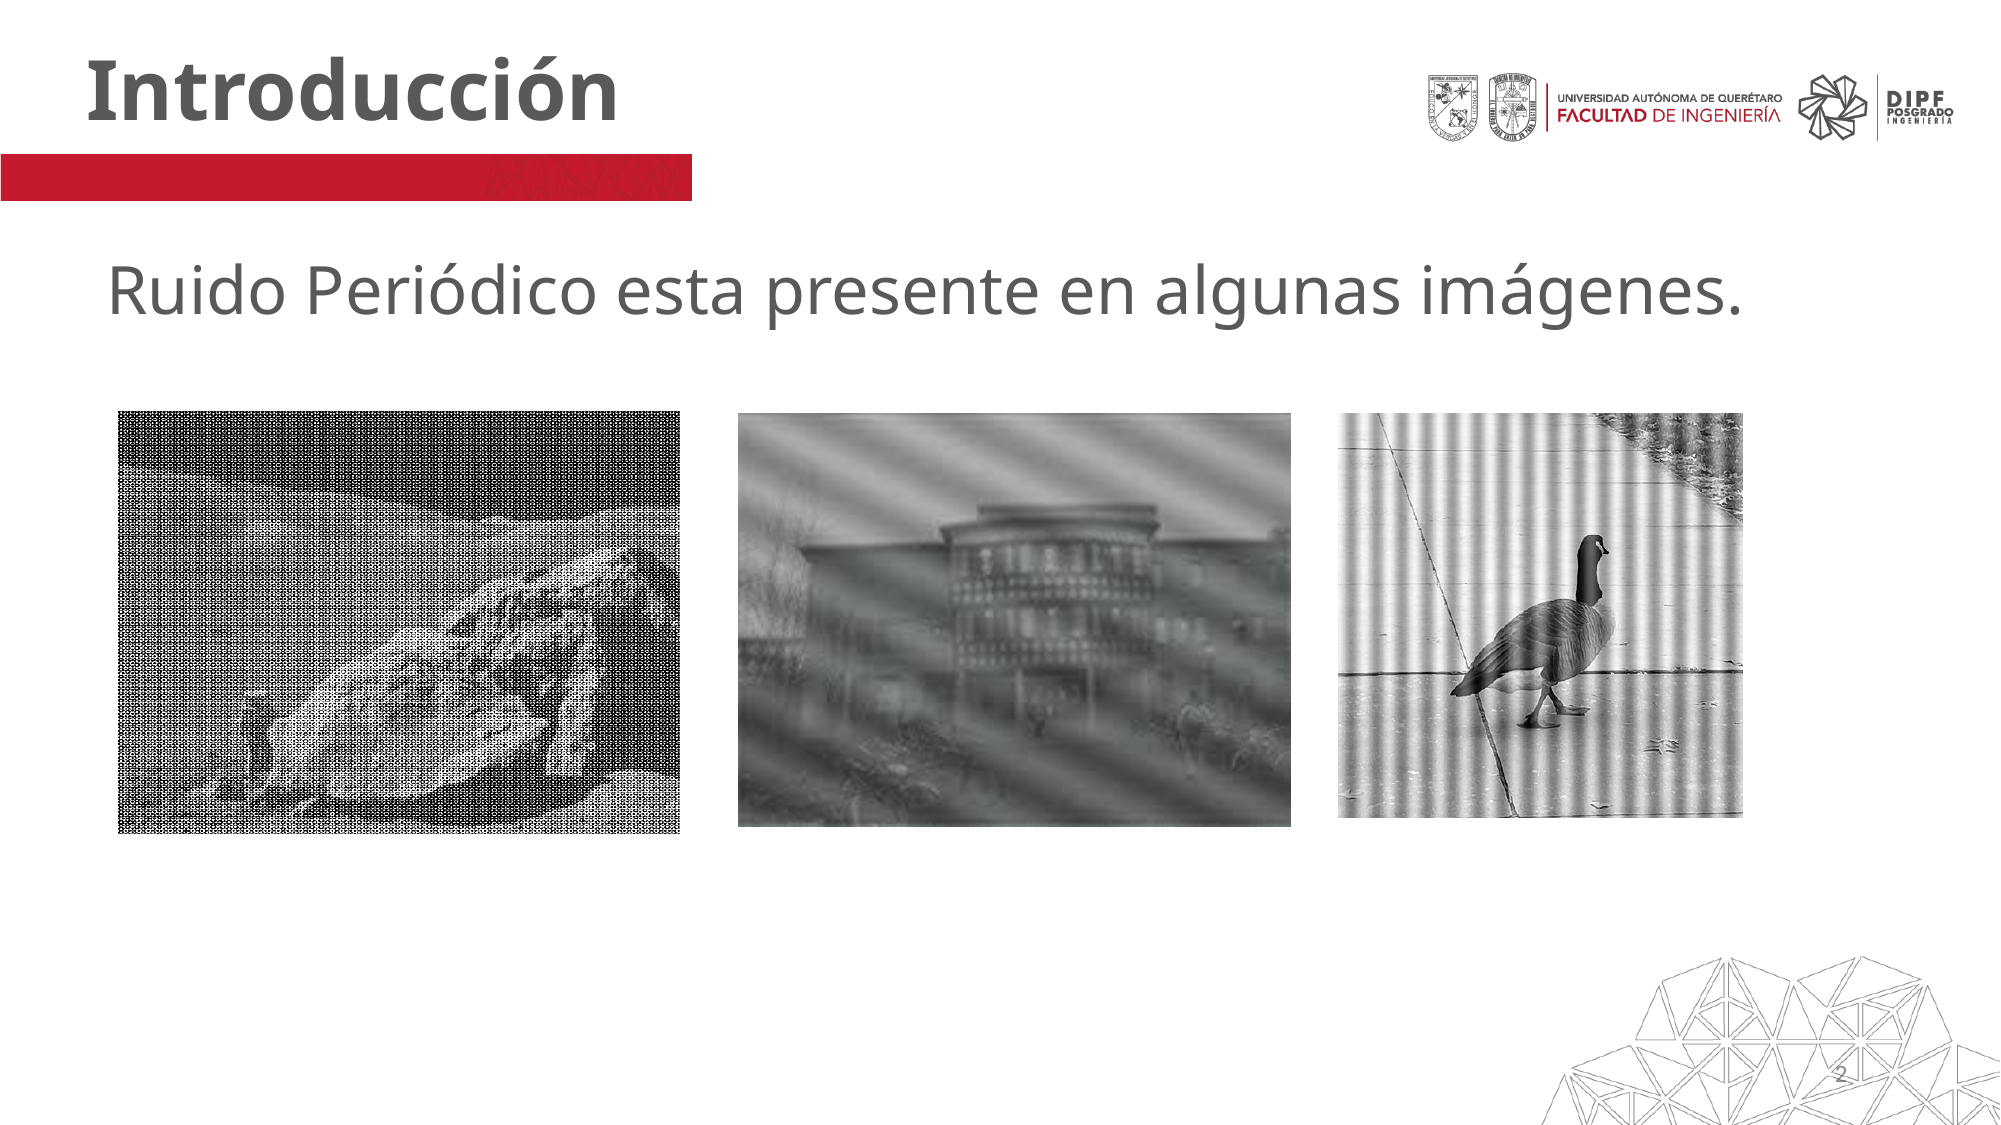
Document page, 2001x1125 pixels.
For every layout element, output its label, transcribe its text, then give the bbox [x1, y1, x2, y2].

list Ruido Periódico esta presente en algunas imágenes. [91, 249, 1861, 414]
picture [118, 411, 680, 834]
text_box Introducción [66, 14, 692, 154]
picture [1338, 413, 1743, 818]
picture [0, 154, 692, 201]
picture [1521, 945, 2000, 1125]
picture [738, 413, 1291, 827]
picture [1422, 66, 1959, 160]
